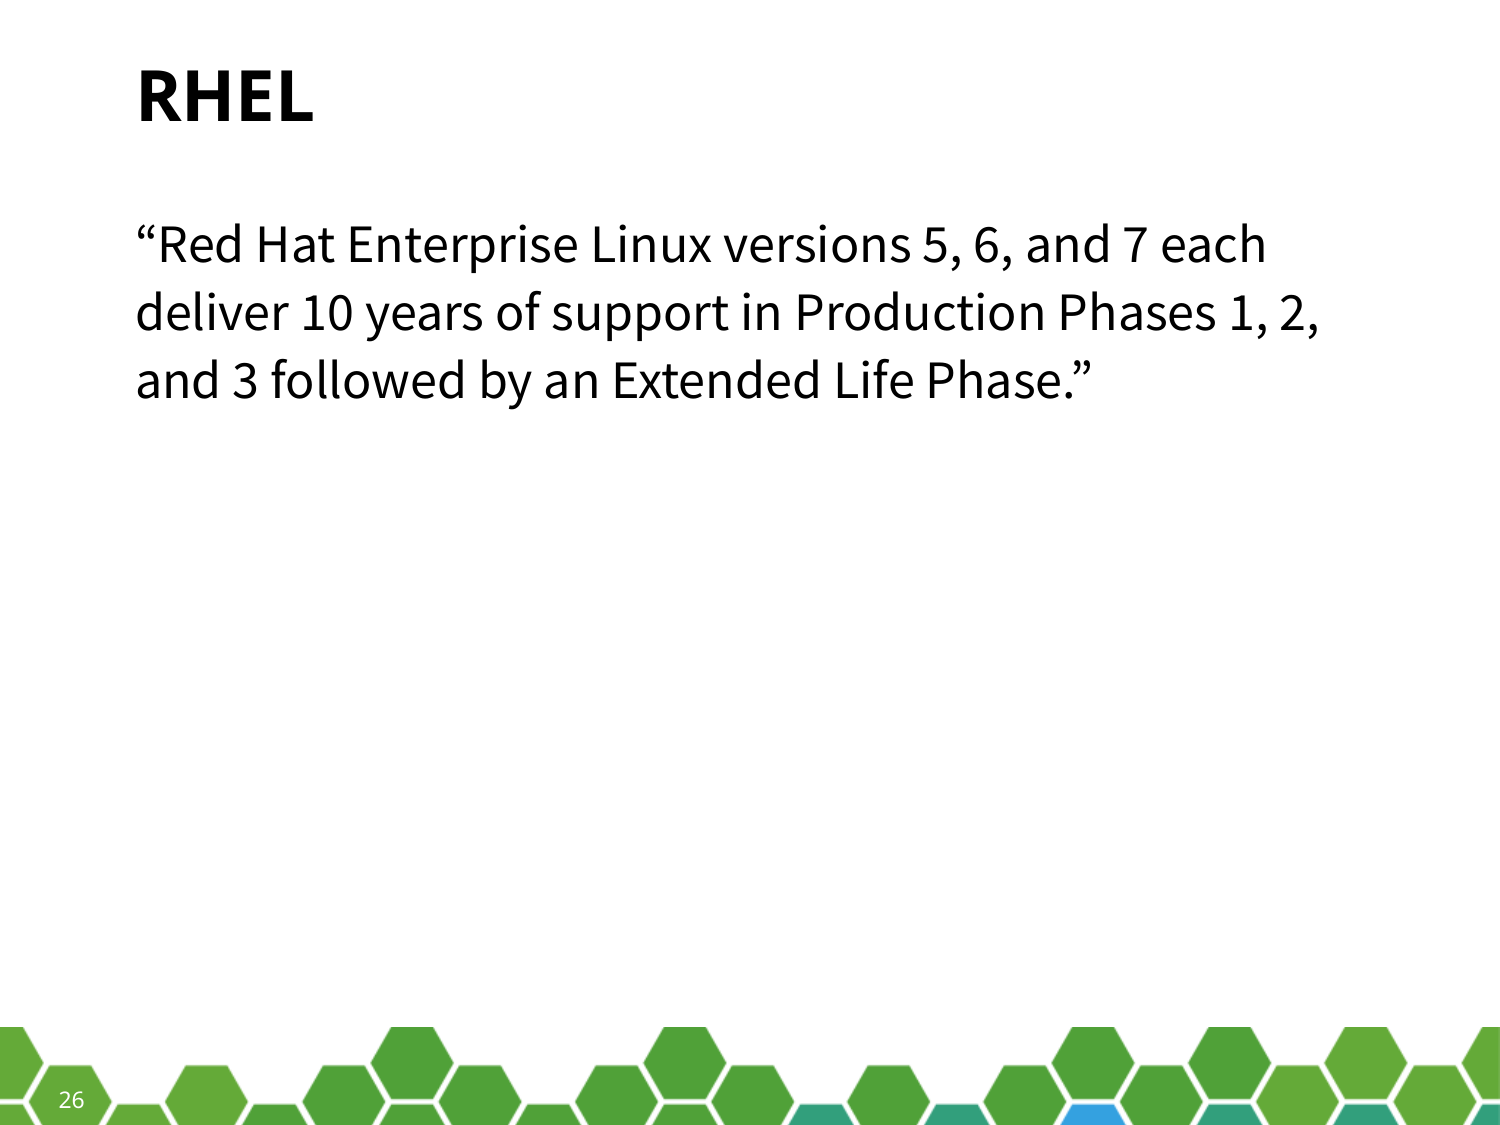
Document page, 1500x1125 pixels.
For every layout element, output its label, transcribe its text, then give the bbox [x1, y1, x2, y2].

list “Red Hat Enterprise Linux versions 5, 6, and 7 each deliver 10 years of support in Production Phases 1, 2, and 3 followed by an Extended Life Phase.” [135, 208, 1372, 862]
title RHEL [135, 12, 1372, 175]
picture [0, 1027, 1500, 1125]
